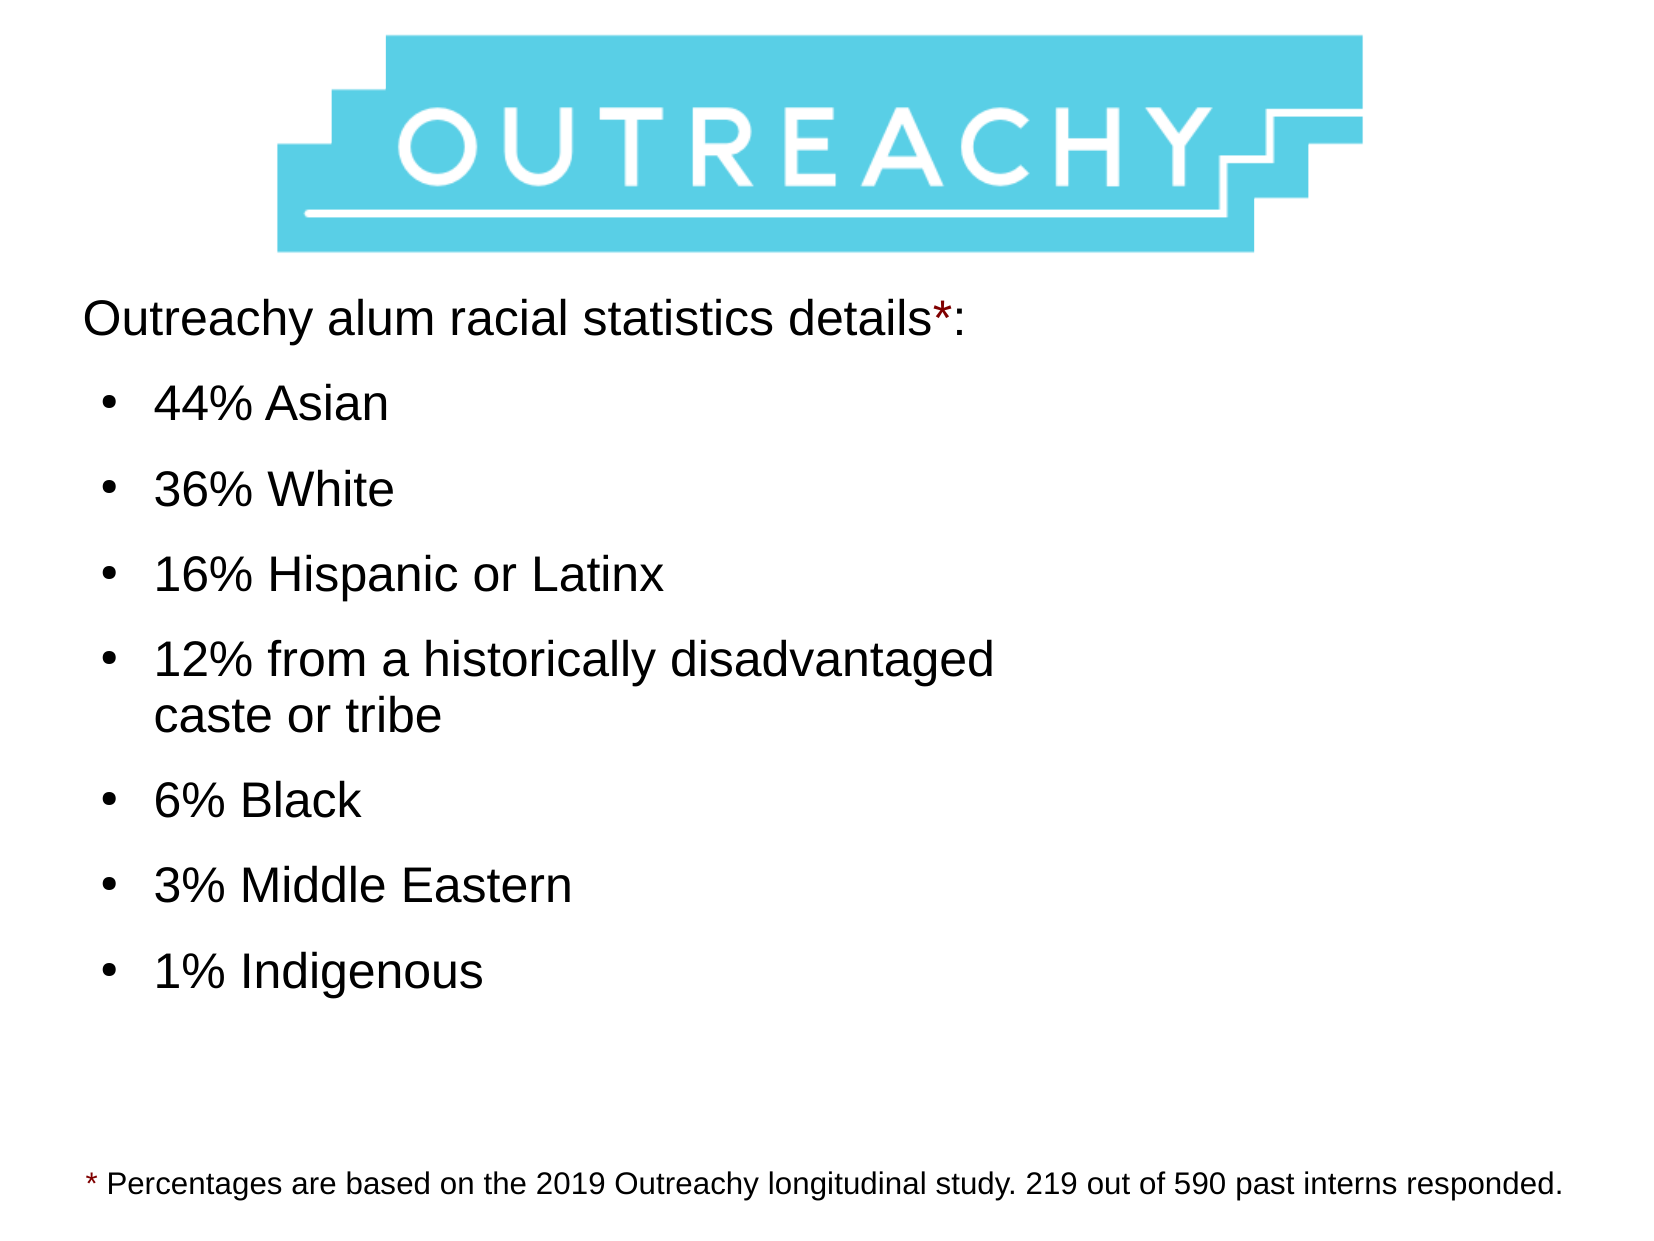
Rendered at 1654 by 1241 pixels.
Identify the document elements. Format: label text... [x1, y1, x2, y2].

text_box * Percentages are based on the 2019 Outreachy longitudinal study. 219 out of 590 past interns responded. [70, 1158, 1606, 1211]
picture [206, 15, 1447, 270]
list Outreachy alum racial statistics details*: 44% Asian 36% White 16% Hispanic or Latinx 12% from a historically disadvantaged caste or tribe 6% Black 3% Middle Eastern 1% Indigenous [82, 290, 1066, 1111]
